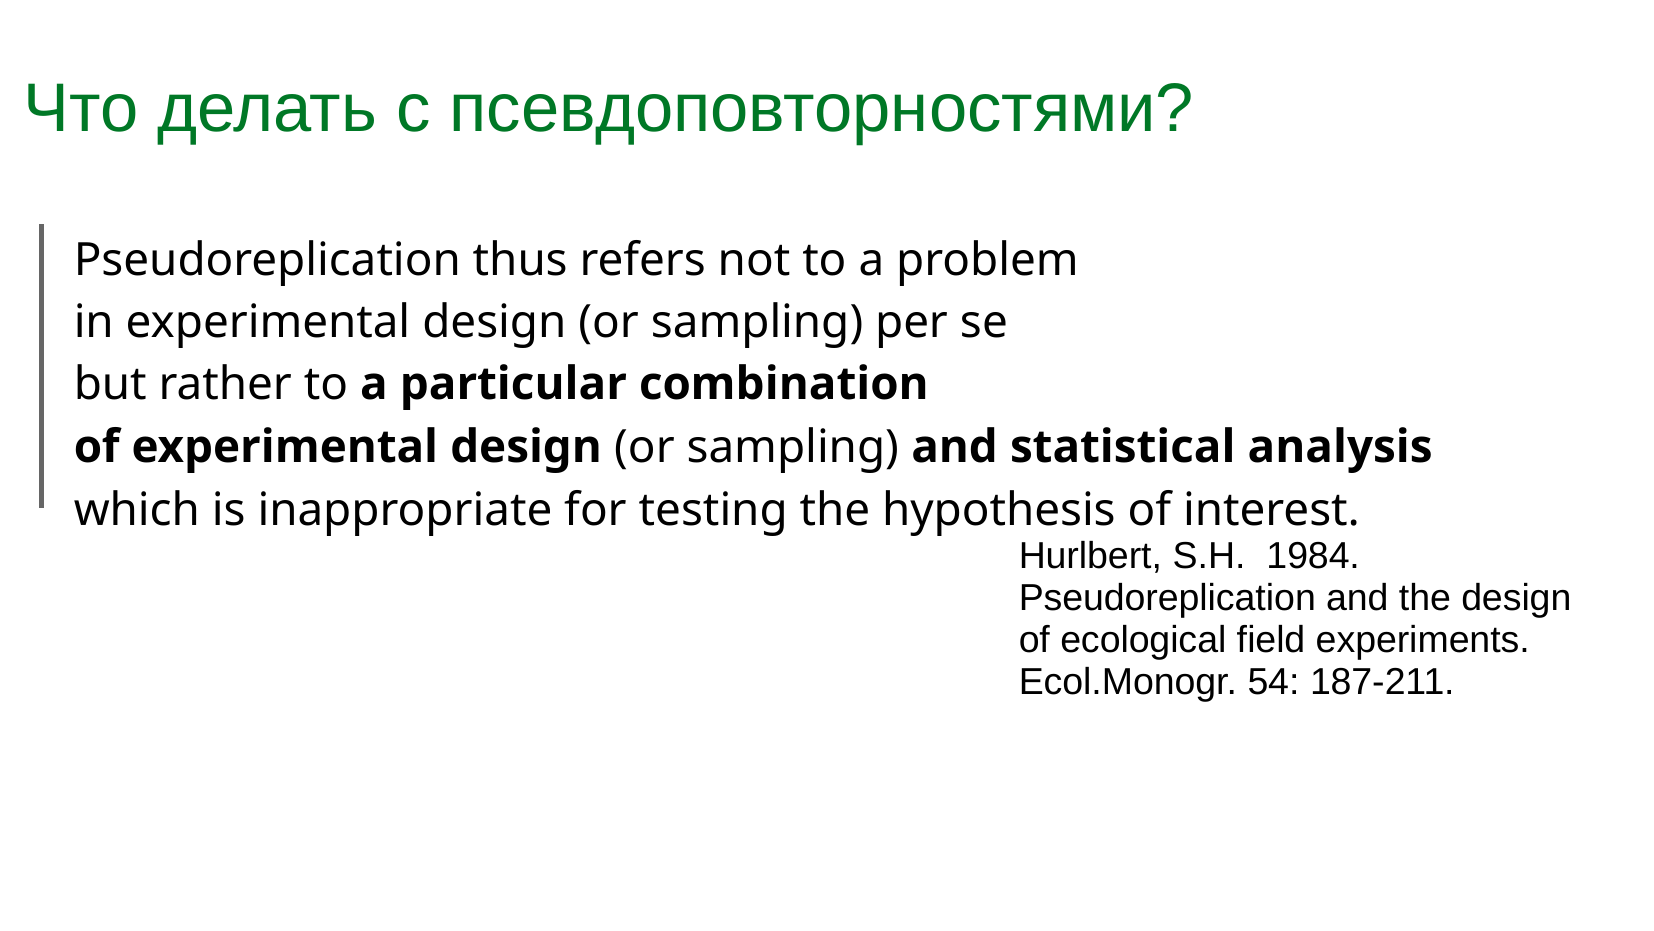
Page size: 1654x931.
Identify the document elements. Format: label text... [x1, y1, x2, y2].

text_box Hurlbert, S.H. 1984. Pseudoreplication and the design of ecological field experiments. Ecol.Monogr. 54: 187-211. [1003, 527, 1619, 792]
title Что делать с псевдоповторностями? [23, 23, 1630, 193]
text_box Pseudoreplication thus refers not to a problem in experimental design (or sampling) per se but rather to a particular combination of experimental design (or sampling) and statistical analysis which is inappropriate for testing the hypothesis of interest. [59, 218, 1642, 565]
